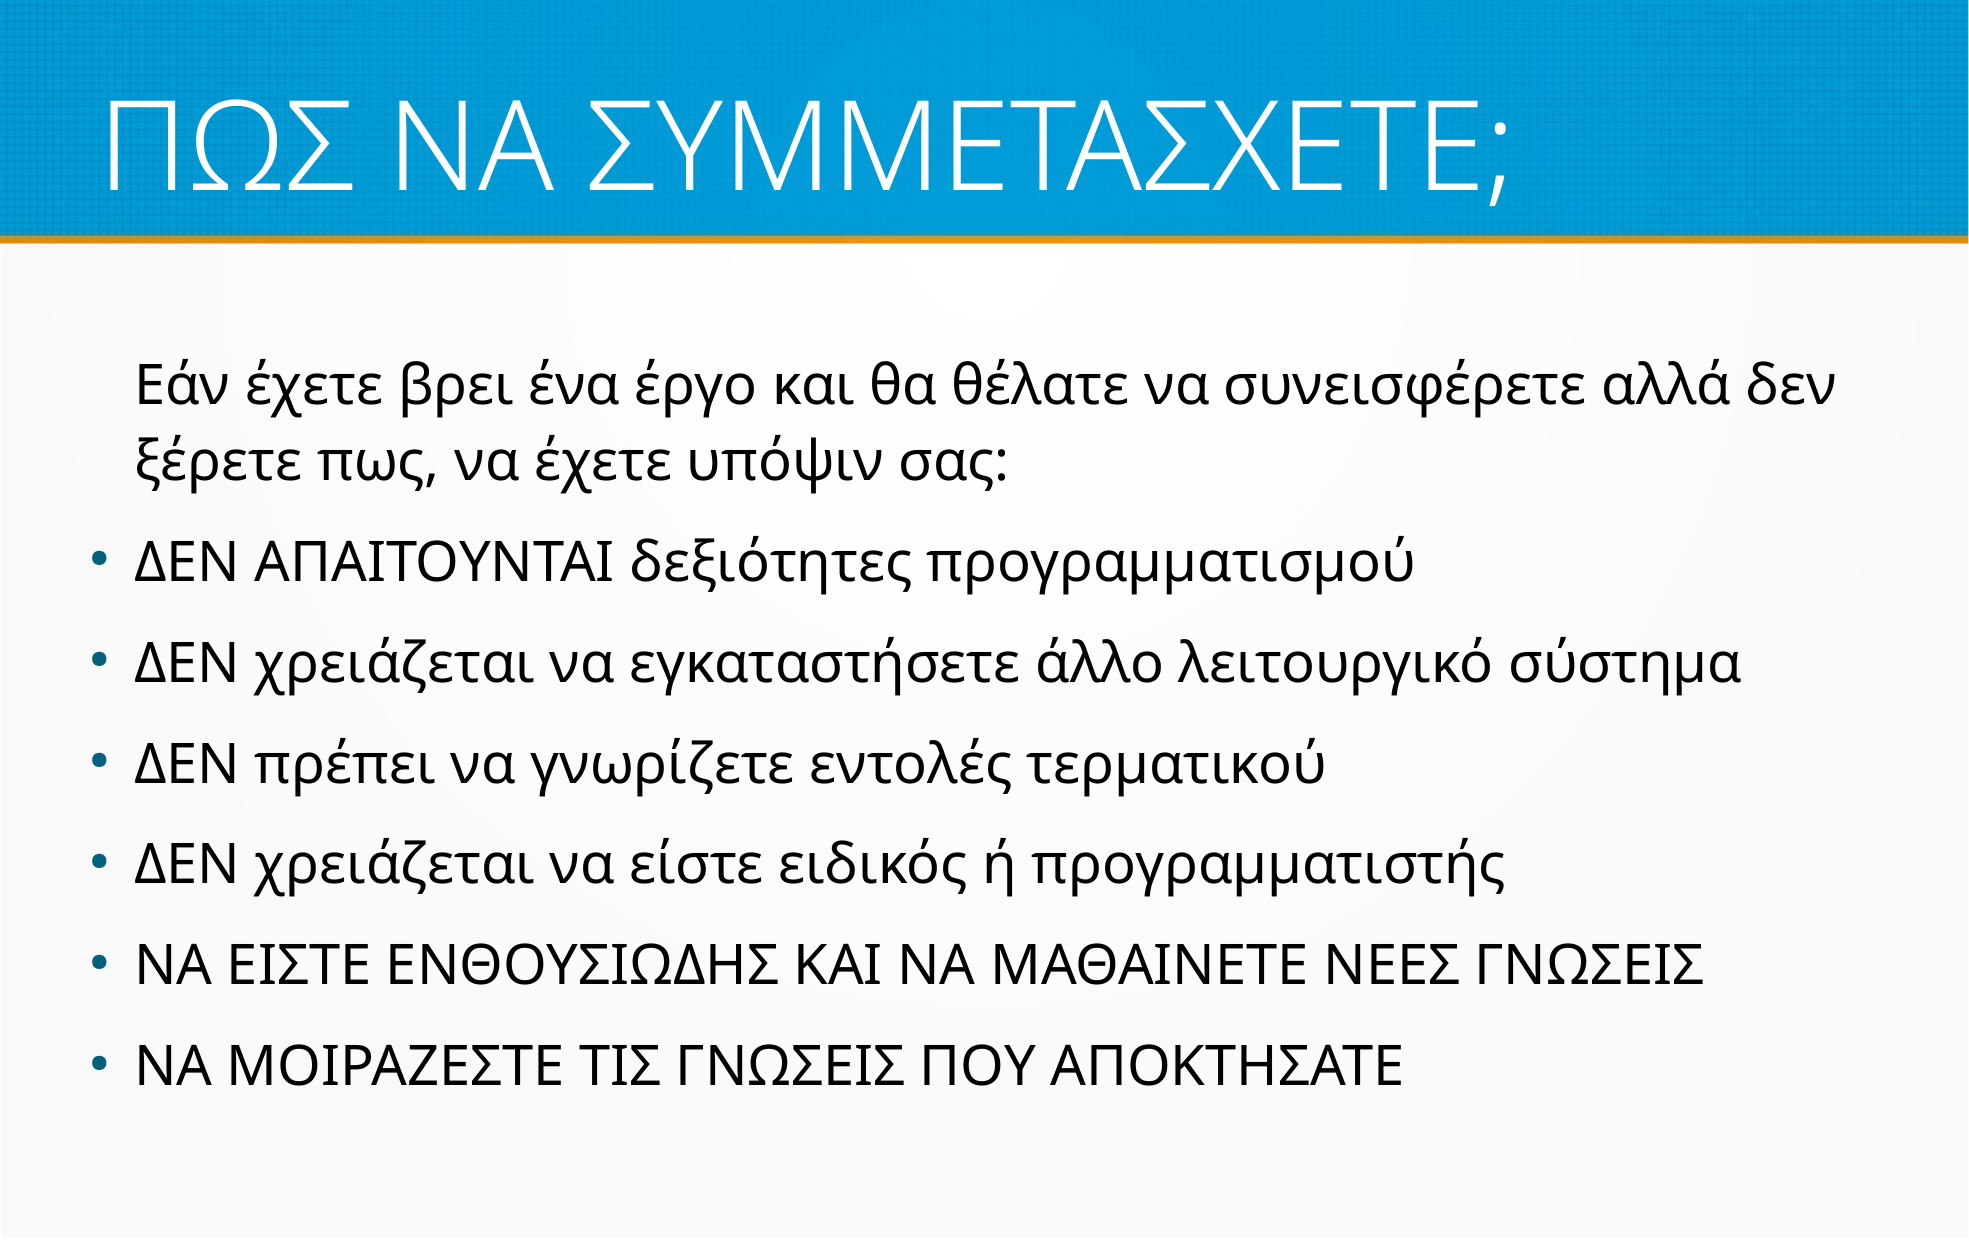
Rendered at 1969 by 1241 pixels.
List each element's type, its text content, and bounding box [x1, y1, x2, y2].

title ΠΩΣ ΝΑ ΣΥΜΜΕΤΑΣΧΕΤΕ; [98, 19, 1870, 227]
picture [0, 233, 1969, 1241]
list Εάν έχετε βρει ένα έργο και θα θέλατε να συνεισφέρετε αλλά δεν ξέρετε πως, να έχετε υπόψιν σας: ΔΕΝ ΑΠΑΙΤΟΥΝΤΑΙ δεξιότητες προγραμματισμού ΔΕΝ χρειάζεται να εγκαταστήσετε άλλο λειτουργικό σύστημα ΔΕΝ πρέπει να γνωρίζετε εντολές τερματικού ΔΕΝ χρειάζεται να είστε ειδικός ή προγραμματιστής ΝΑ ΕΙΣΤΕ ΕΝΘΟΥΣΙΩΔΗΣ ΚΑΙ ΝΑ ΜΑΘΑΙΝΕΤΕ ΝΕΕΣ ΓΝΩΣΕΙΣ ΝΑ ΜΟΙΡΑΖΕΣΤΕ ΤΙΣ ΓΝΩΣΕΙΣ ΠΟΥ ΑΠΟΚΤΗΣΑΤΕ [74, 344, 1878, 1110]
